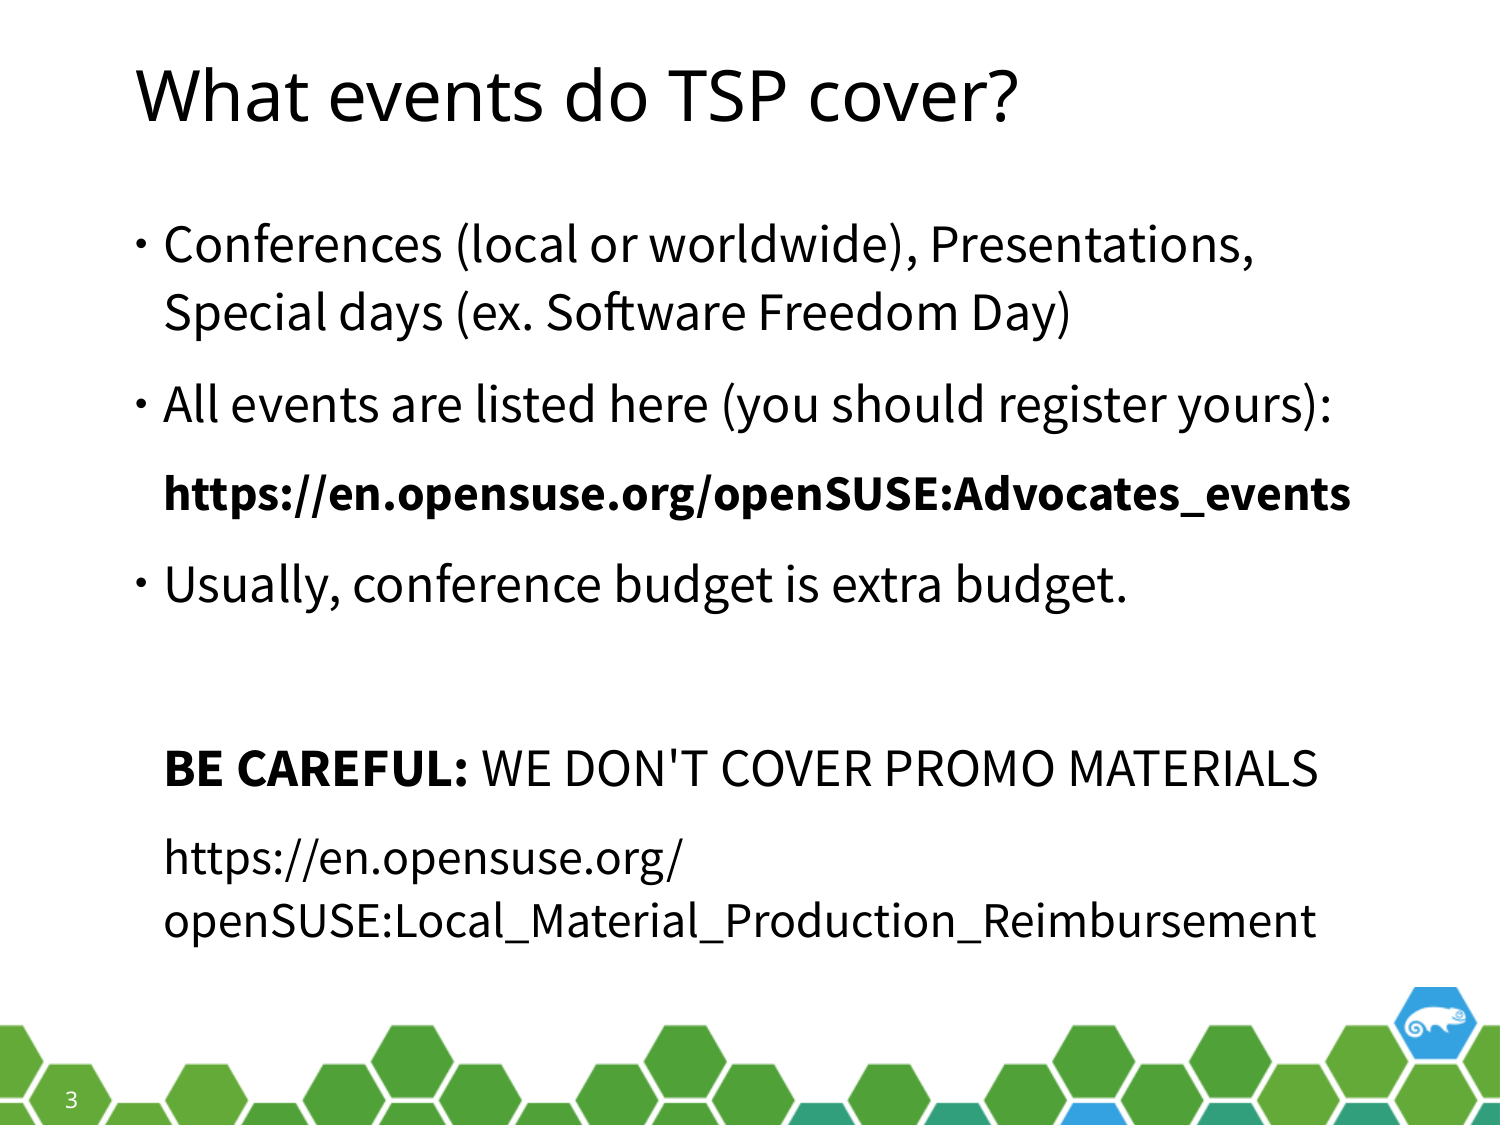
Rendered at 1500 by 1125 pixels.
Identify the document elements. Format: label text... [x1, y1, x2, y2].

picture [0, 987, 1500, 1125]
title What events do TSP cover? [135, 12, 1372, 175]
list Conferences (local or worldwide), Presentations, Special days (ex. Software Freedom Day) All events are listed here (you should register yours): https://en.opensuse.org/openSUSE:Advocates_events Usually, conference budget is extra budget. BE CAREFUL: WE DON'T COVER PROMO MATERIALS https://en.opensuse.org/openSUSE:Local_Material_Production_Reimbursement [135, 208, 1372, 862]
